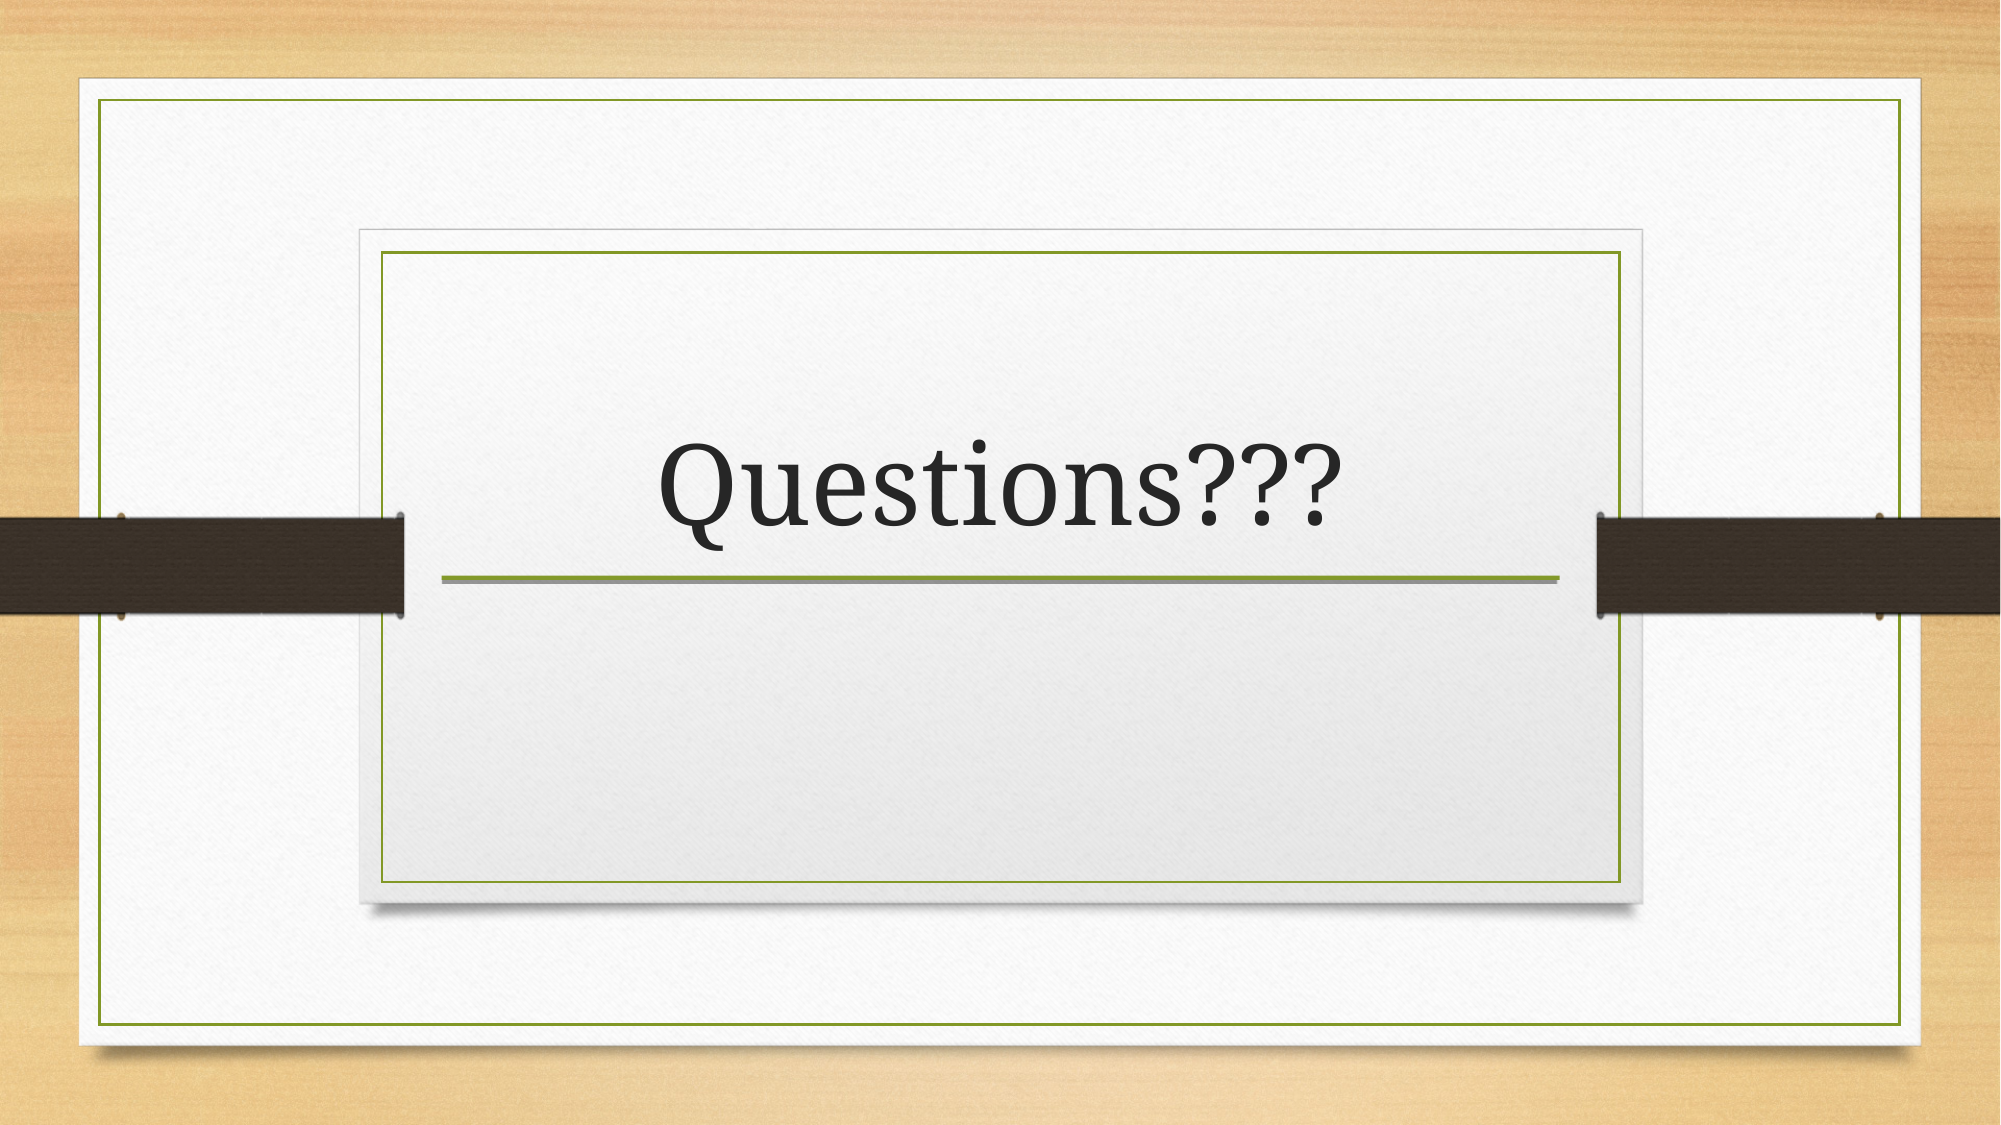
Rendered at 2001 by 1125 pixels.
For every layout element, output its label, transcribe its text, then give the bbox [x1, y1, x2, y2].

picture [0, 0, 2001, 1125]
text_box Questions??? [441, 306, 1560, 556]
